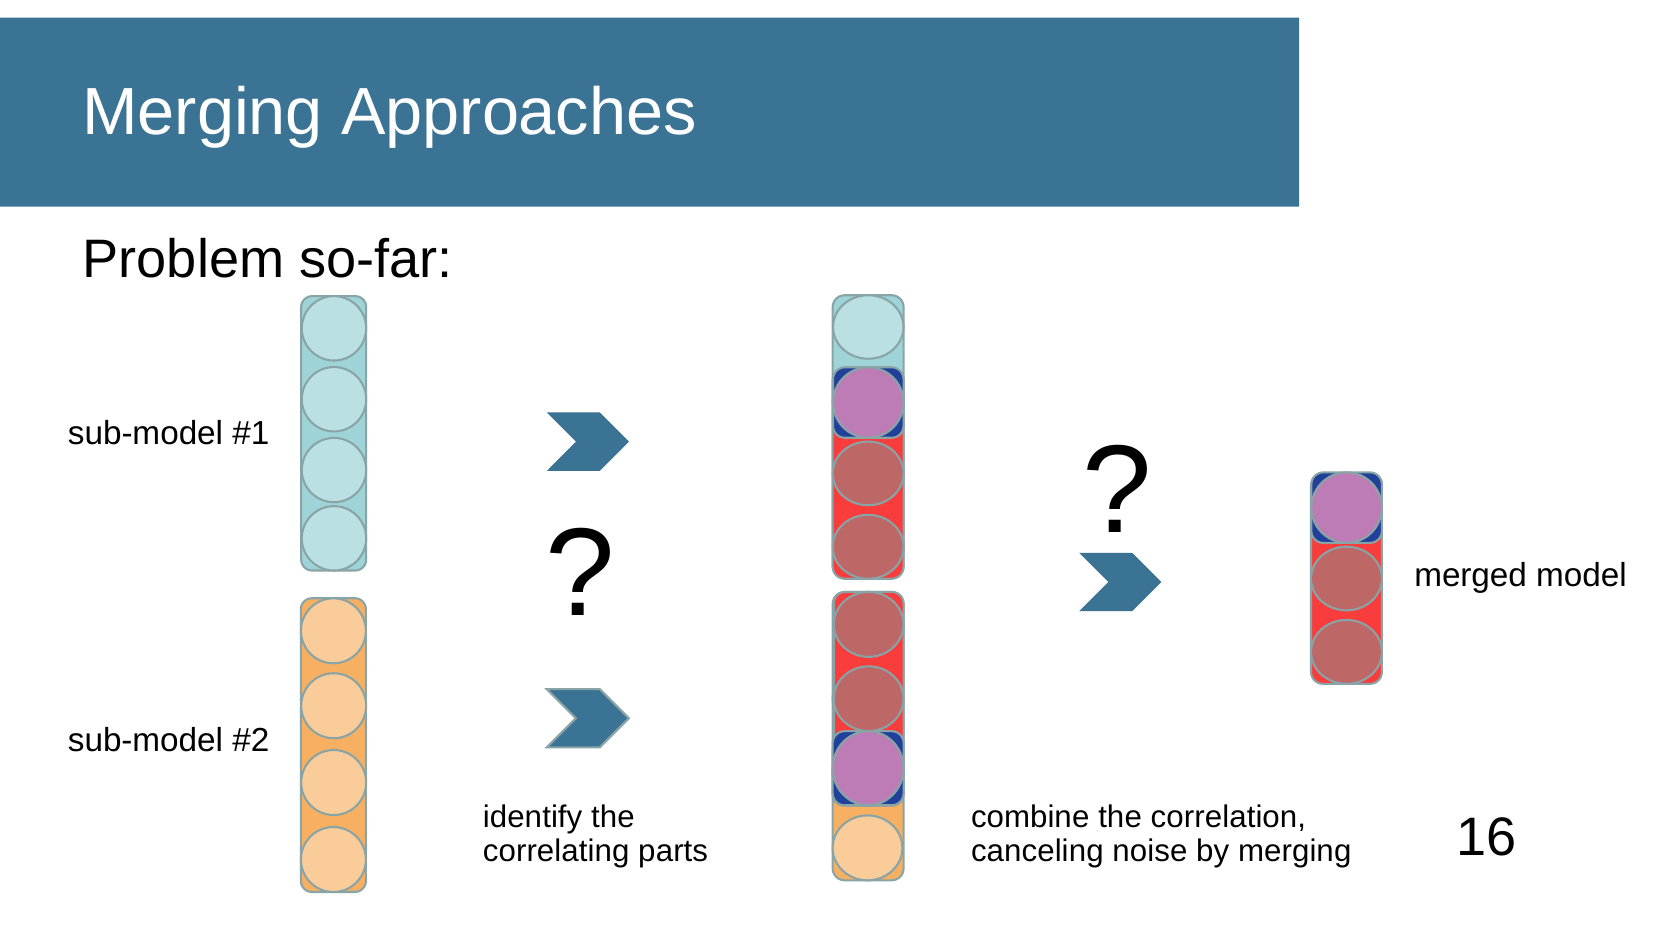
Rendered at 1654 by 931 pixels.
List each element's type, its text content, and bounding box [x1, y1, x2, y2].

text_box [546, 412, 629, 471]
text_box identify the correlating parts [468, 791, 733, 880]
title Merging Approaches [82, 35, 1234, 189]
text_box ? [530, 496, 630, 661]
text_box [832, 591, 904, 881]
text_box [546, 689, 629, 748]
list Problem so-far: [82, 224, 1571, 764]
text_box merged model [1399, 549, 1643, 602]
text_box [301, 296, 367, 571]
text_box ? [1068, 413, 1168, 579]
text_box [1311, 472, 1382, 684]
text_box sub-model #1 [53, 407, 285, 460]
text_box [832, 295, 904, 579]
text_box [300, 598, 367, 893]
text_box combine the correlation, canceling noise by merging [956, 791, 1372, 880]
text_box sub-model #2 [53, 714, 285, 767]
text_box [1079, 579, 1162, 612]
